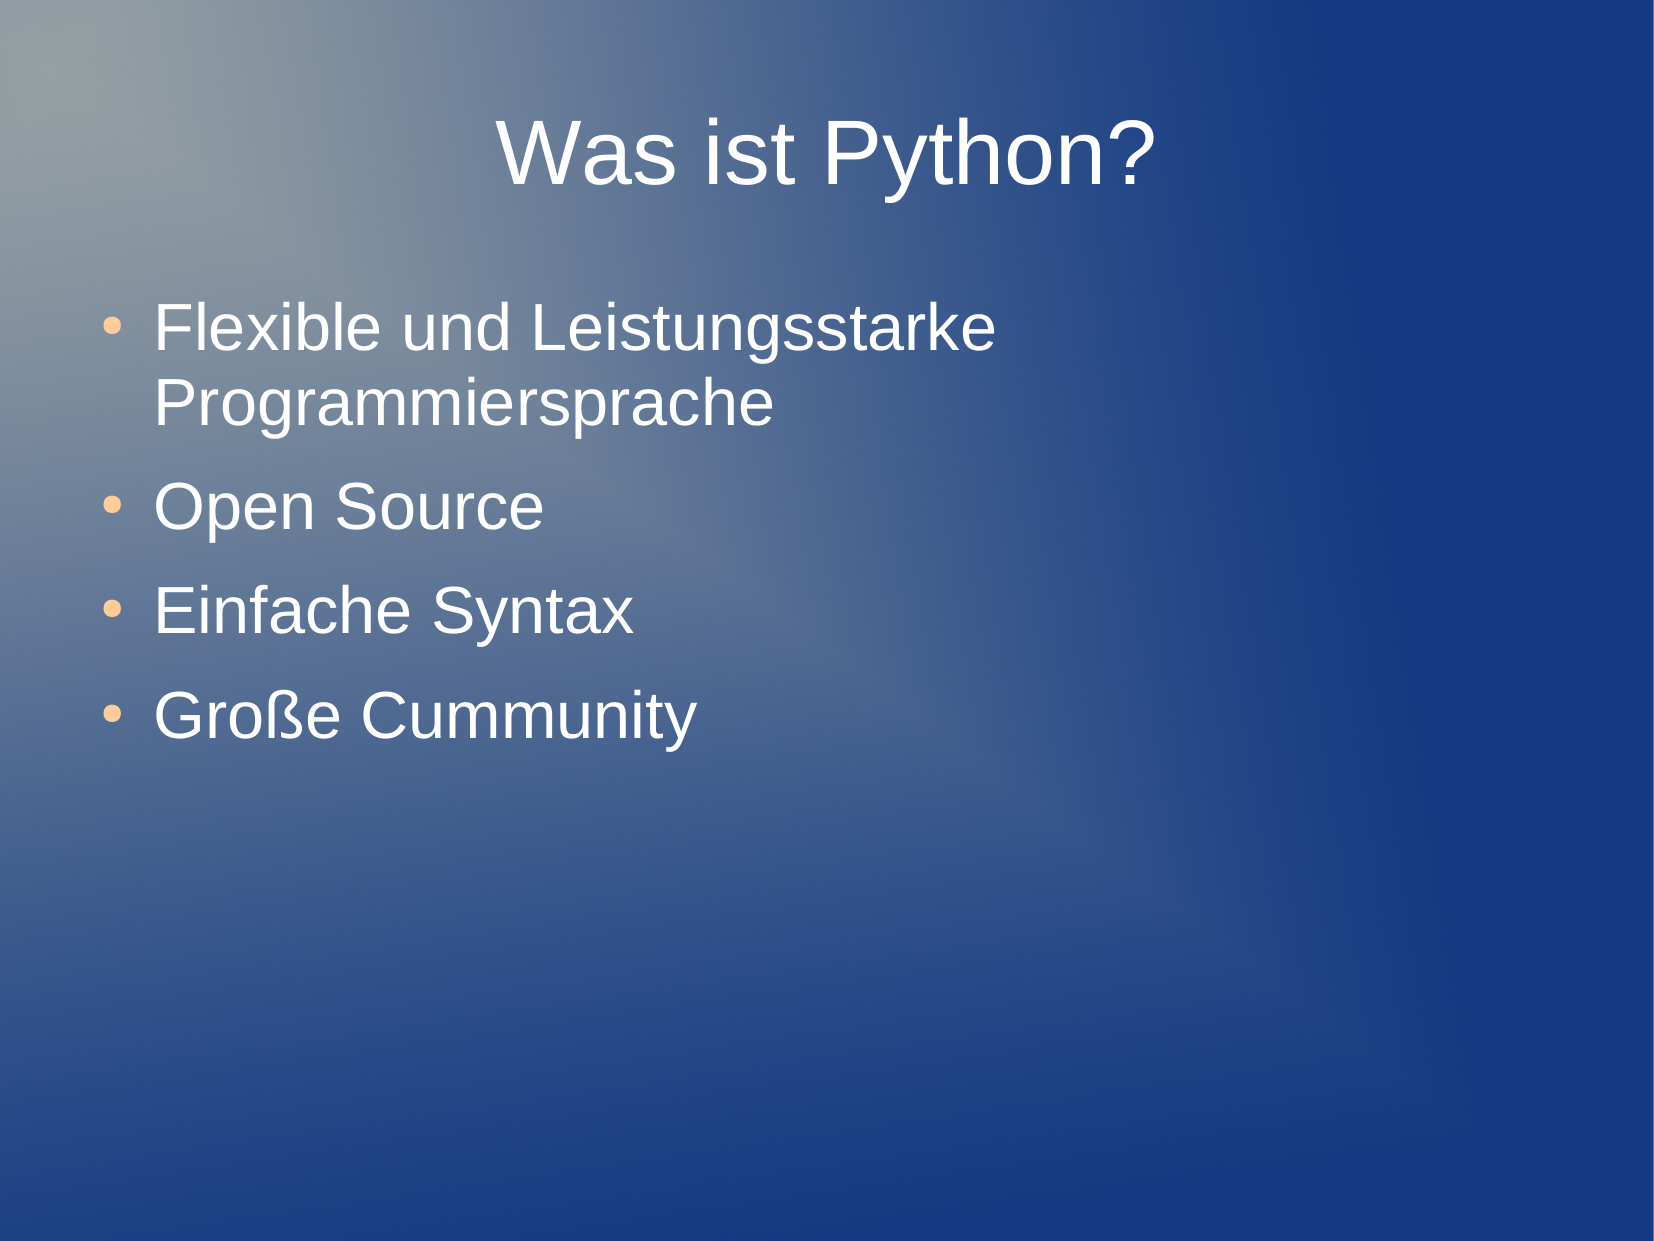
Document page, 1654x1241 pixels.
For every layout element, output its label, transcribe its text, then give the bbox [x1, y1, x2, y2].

list Flexible und Leistungsstarke Programmiersprache Open Source Einfache Syntax Große Cummunity [82, 290, 1571, 1094]
title Was ist Python? [82, 56, 1571, 250]
picture [0, 0, 1654, 1241]
